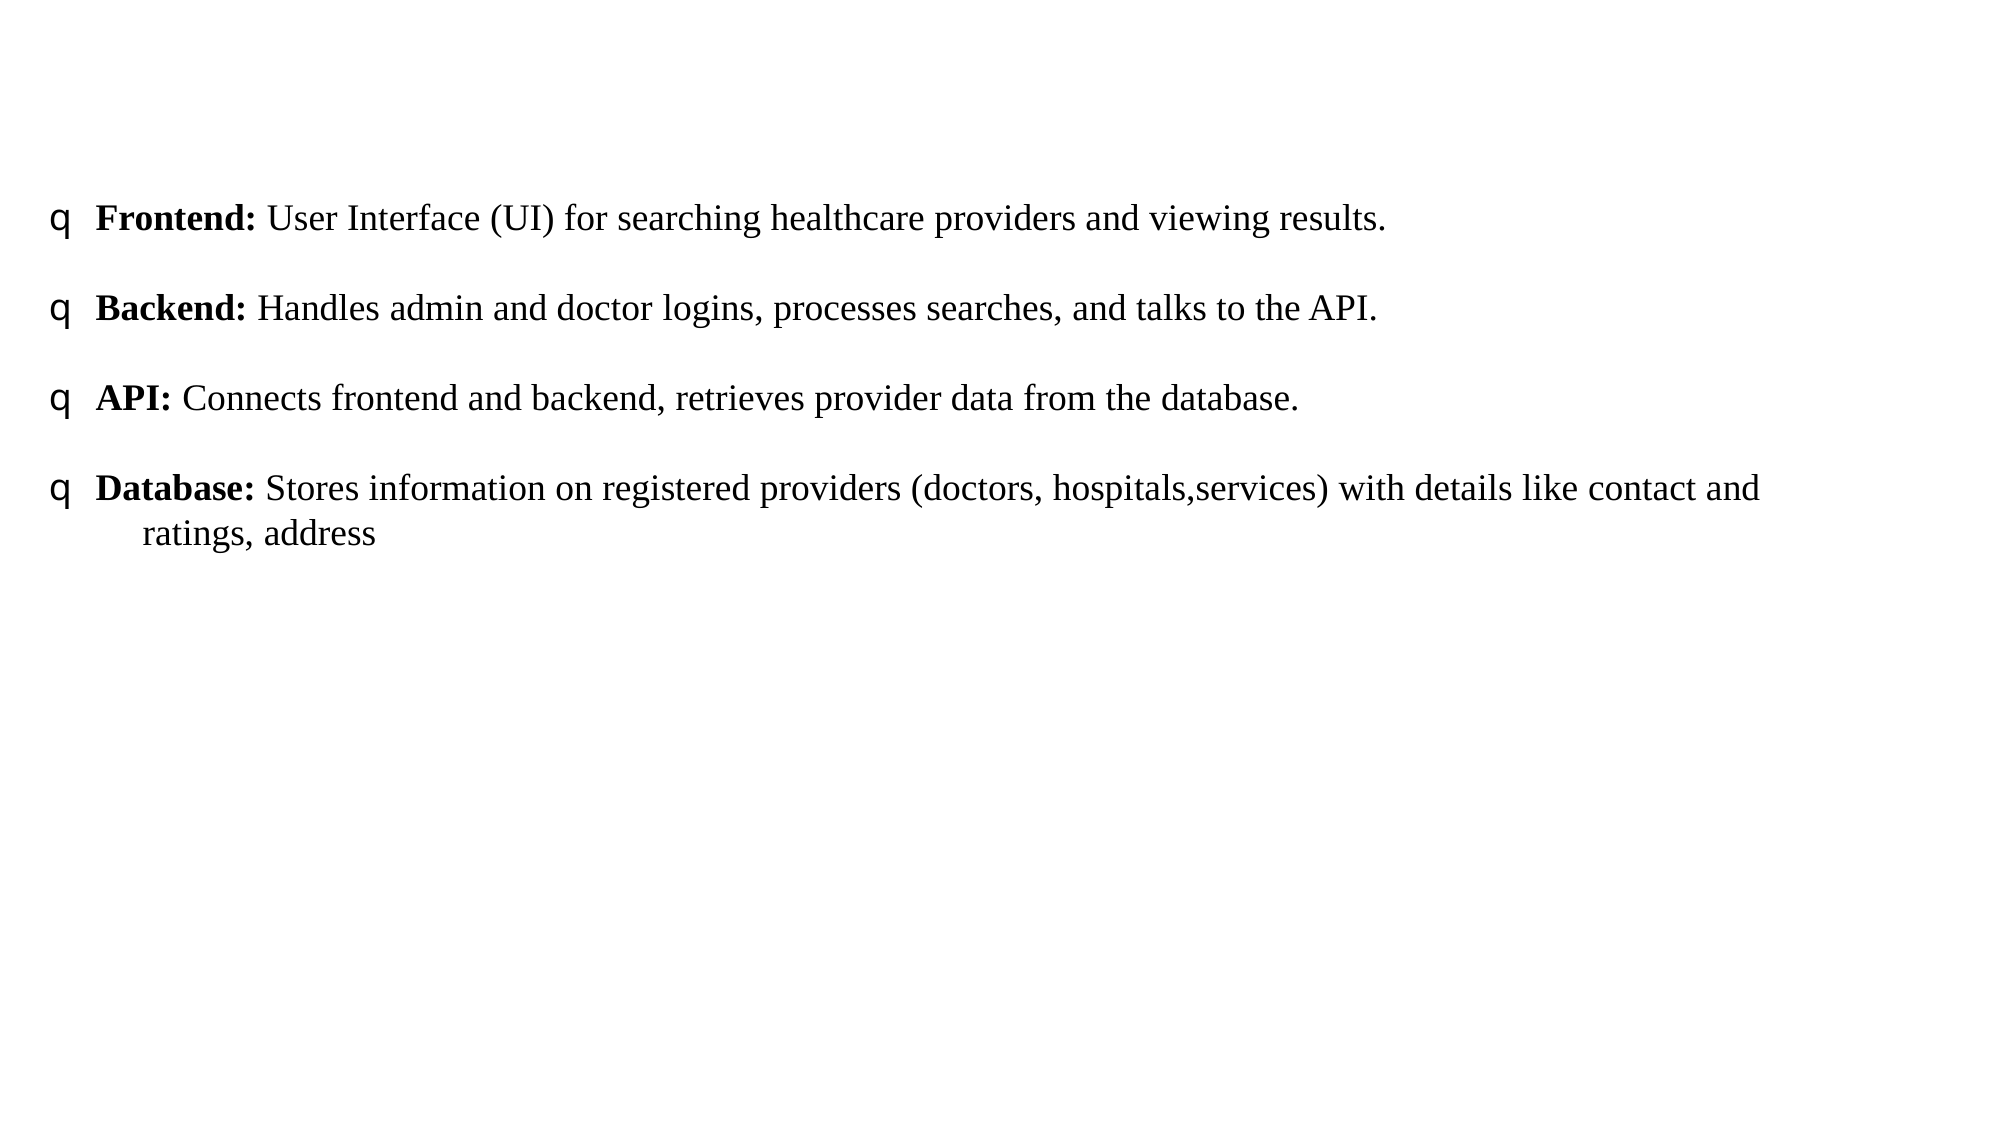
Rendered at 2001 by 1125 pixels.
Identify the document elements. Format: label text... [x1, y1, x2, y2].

text_box Frontend: User Interface (UI) for searching healthcare providers and viewing results. Backend: Handles admin and doctor logins, processes searches, and talks to the API. API: Connects frontend and backend, retrieves provider data from the database. Database: Stores information on registered providers (doctors, hospitals,services) with details like contact and ratings, address [34, 186, 1874, 561]
